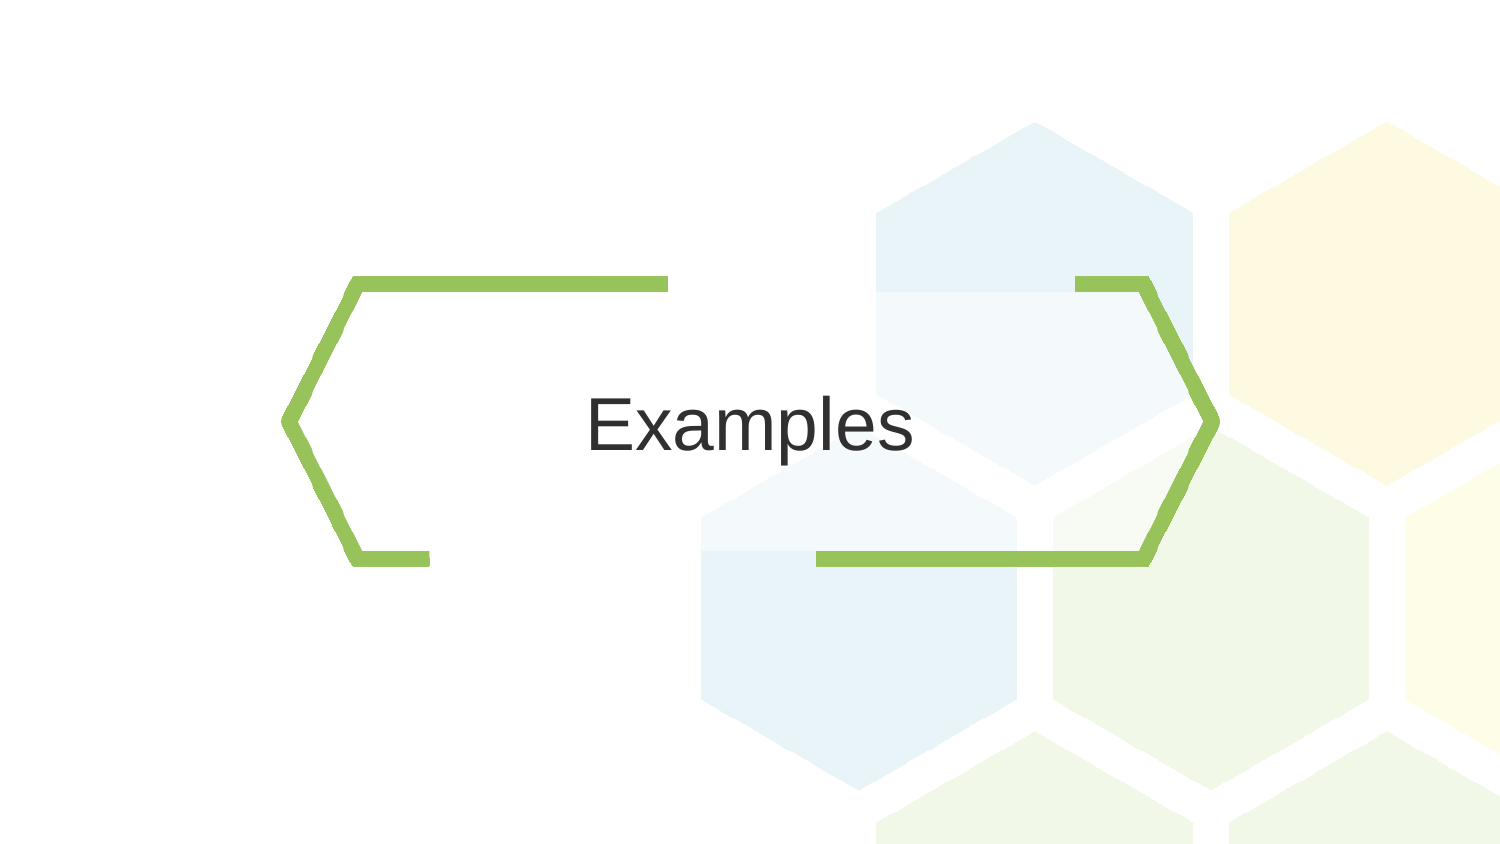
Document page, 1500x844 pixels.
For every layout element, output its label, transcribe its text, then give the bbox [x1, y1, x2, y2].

title Examples [51, 358, 1449, 481]
picture [0, 0, 1500, 844]
